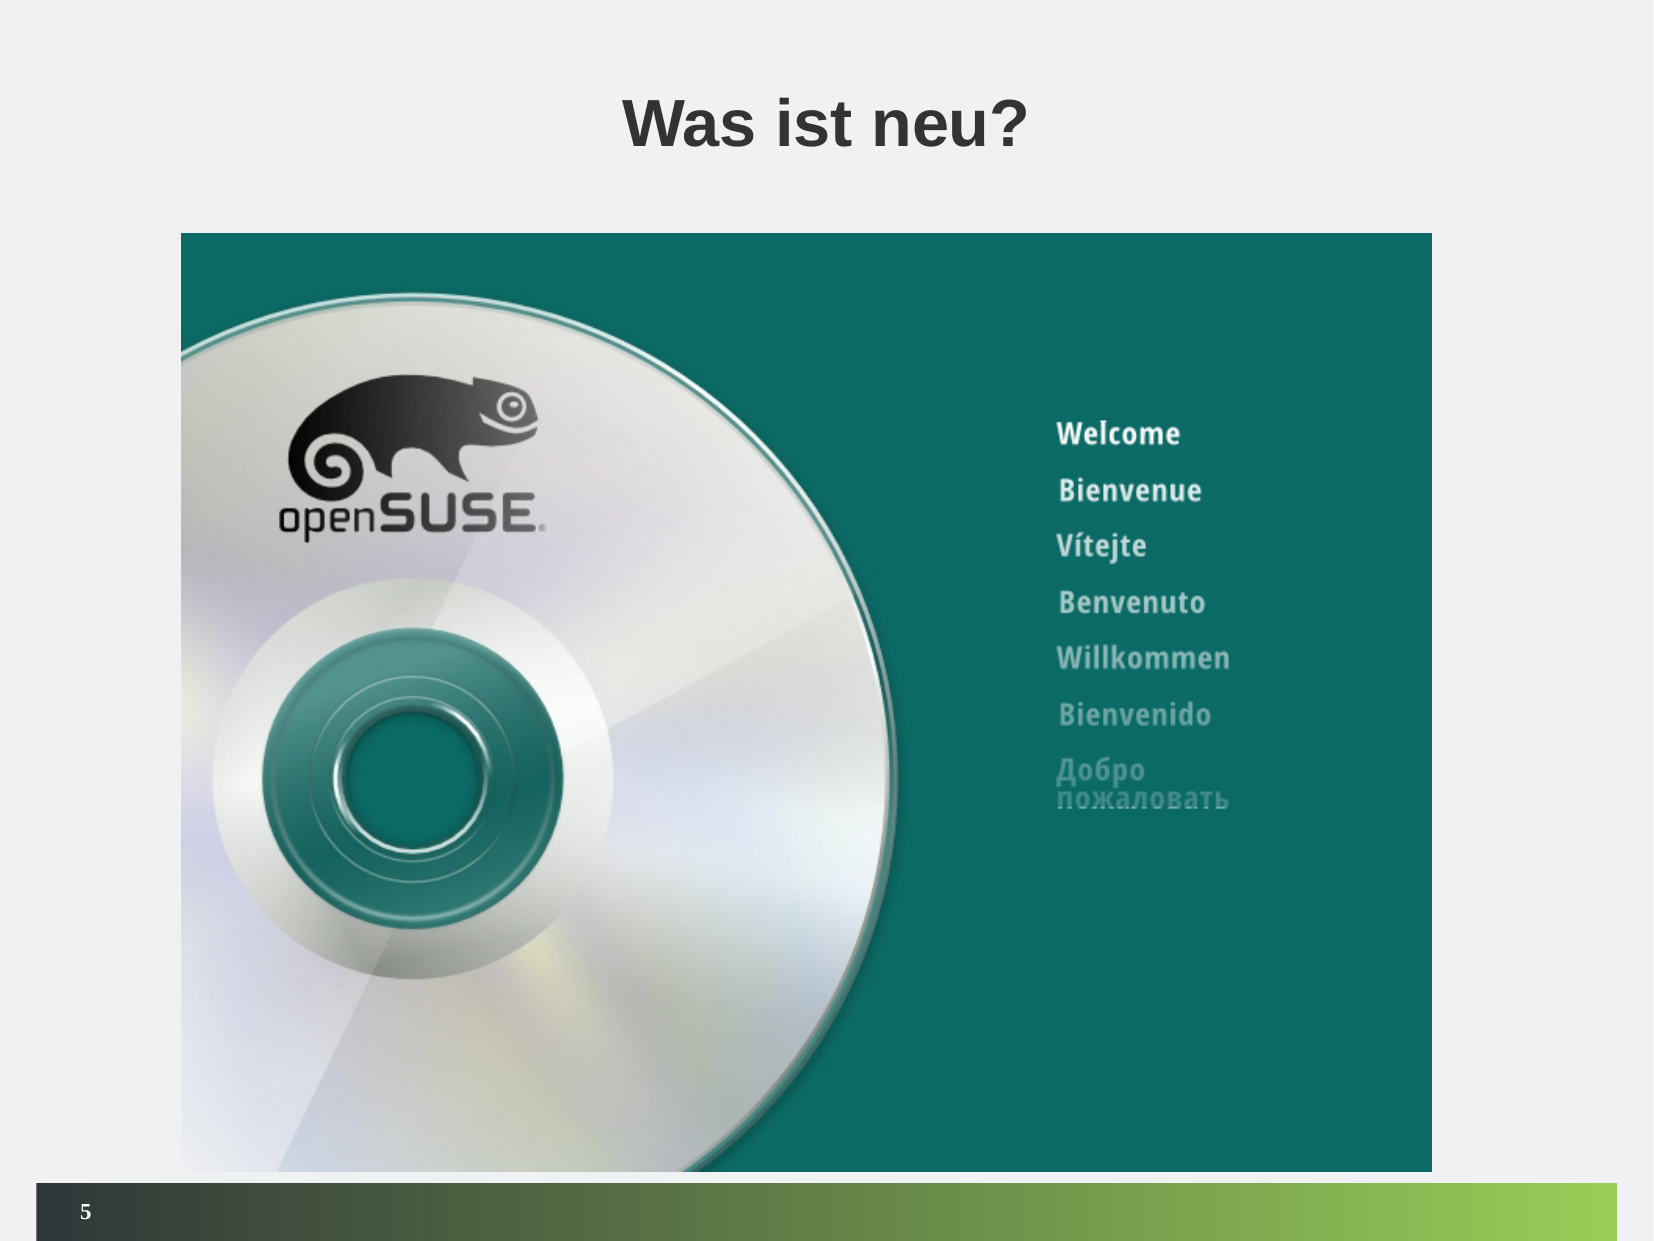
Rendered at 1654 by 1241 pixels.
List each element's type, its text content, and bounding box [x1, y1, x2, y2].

title Was ist neu? [82, 49, 1571, 198]
picture [0, 0, 1654, 1241]
